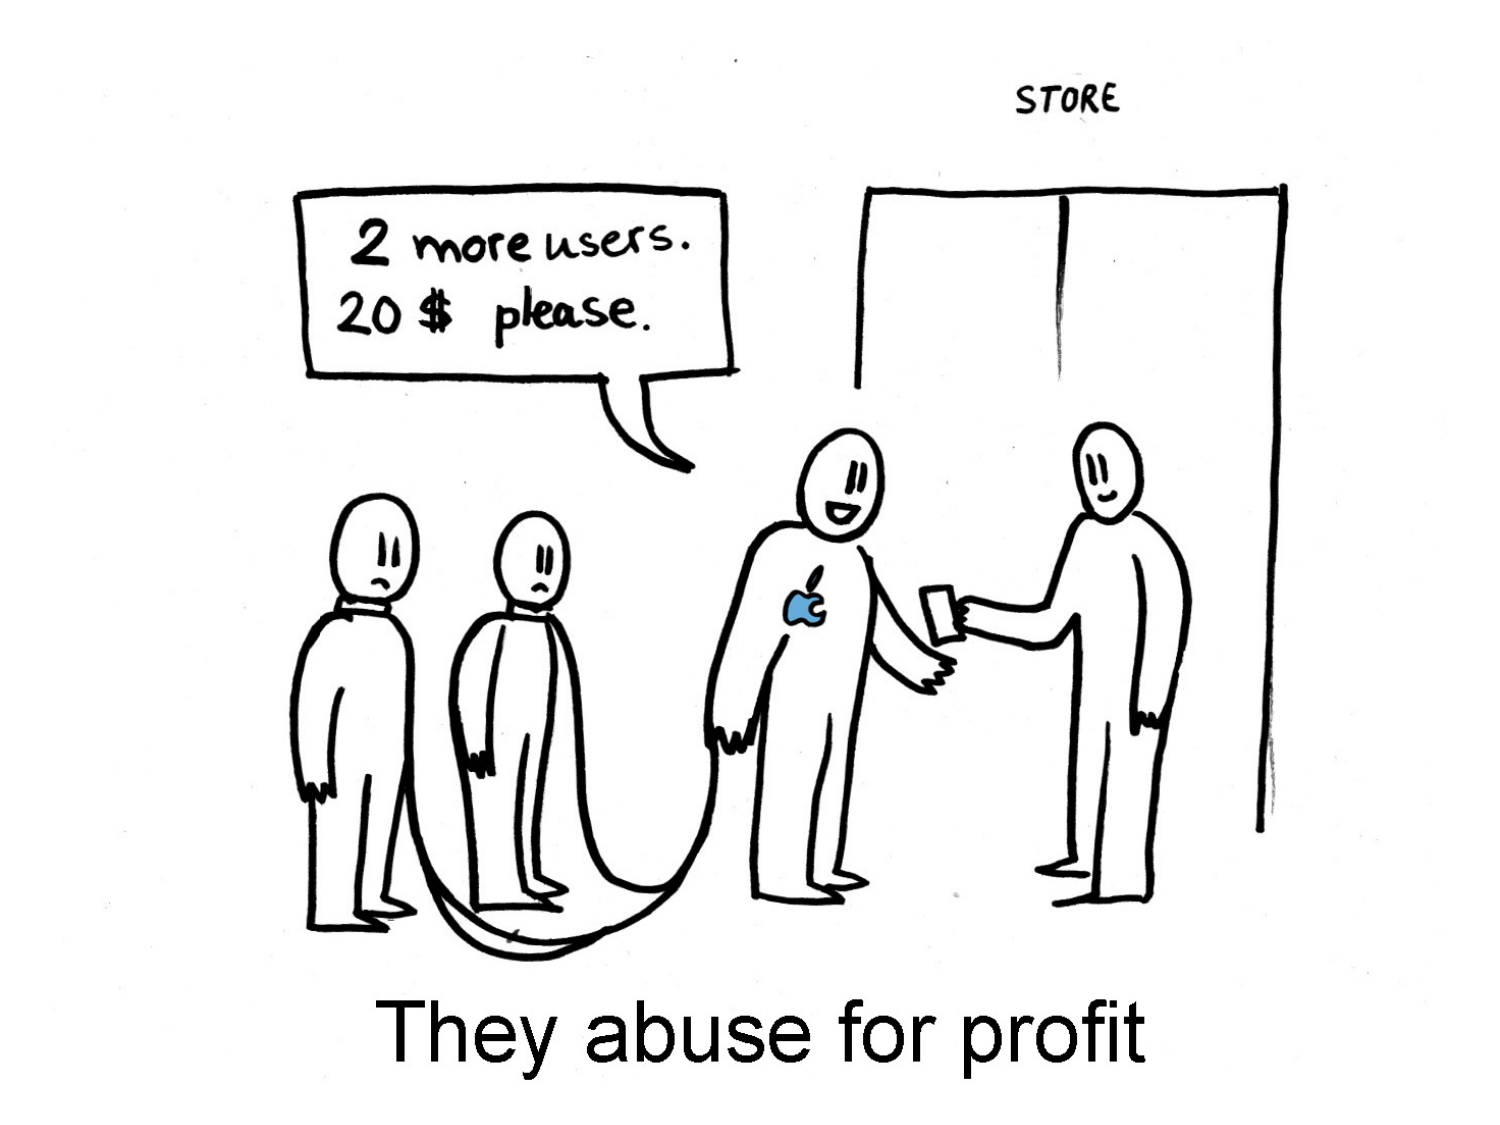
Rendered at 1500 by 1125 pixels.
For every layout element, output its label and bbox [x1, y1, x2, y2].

picture [53, 40, 1447, 1085]
